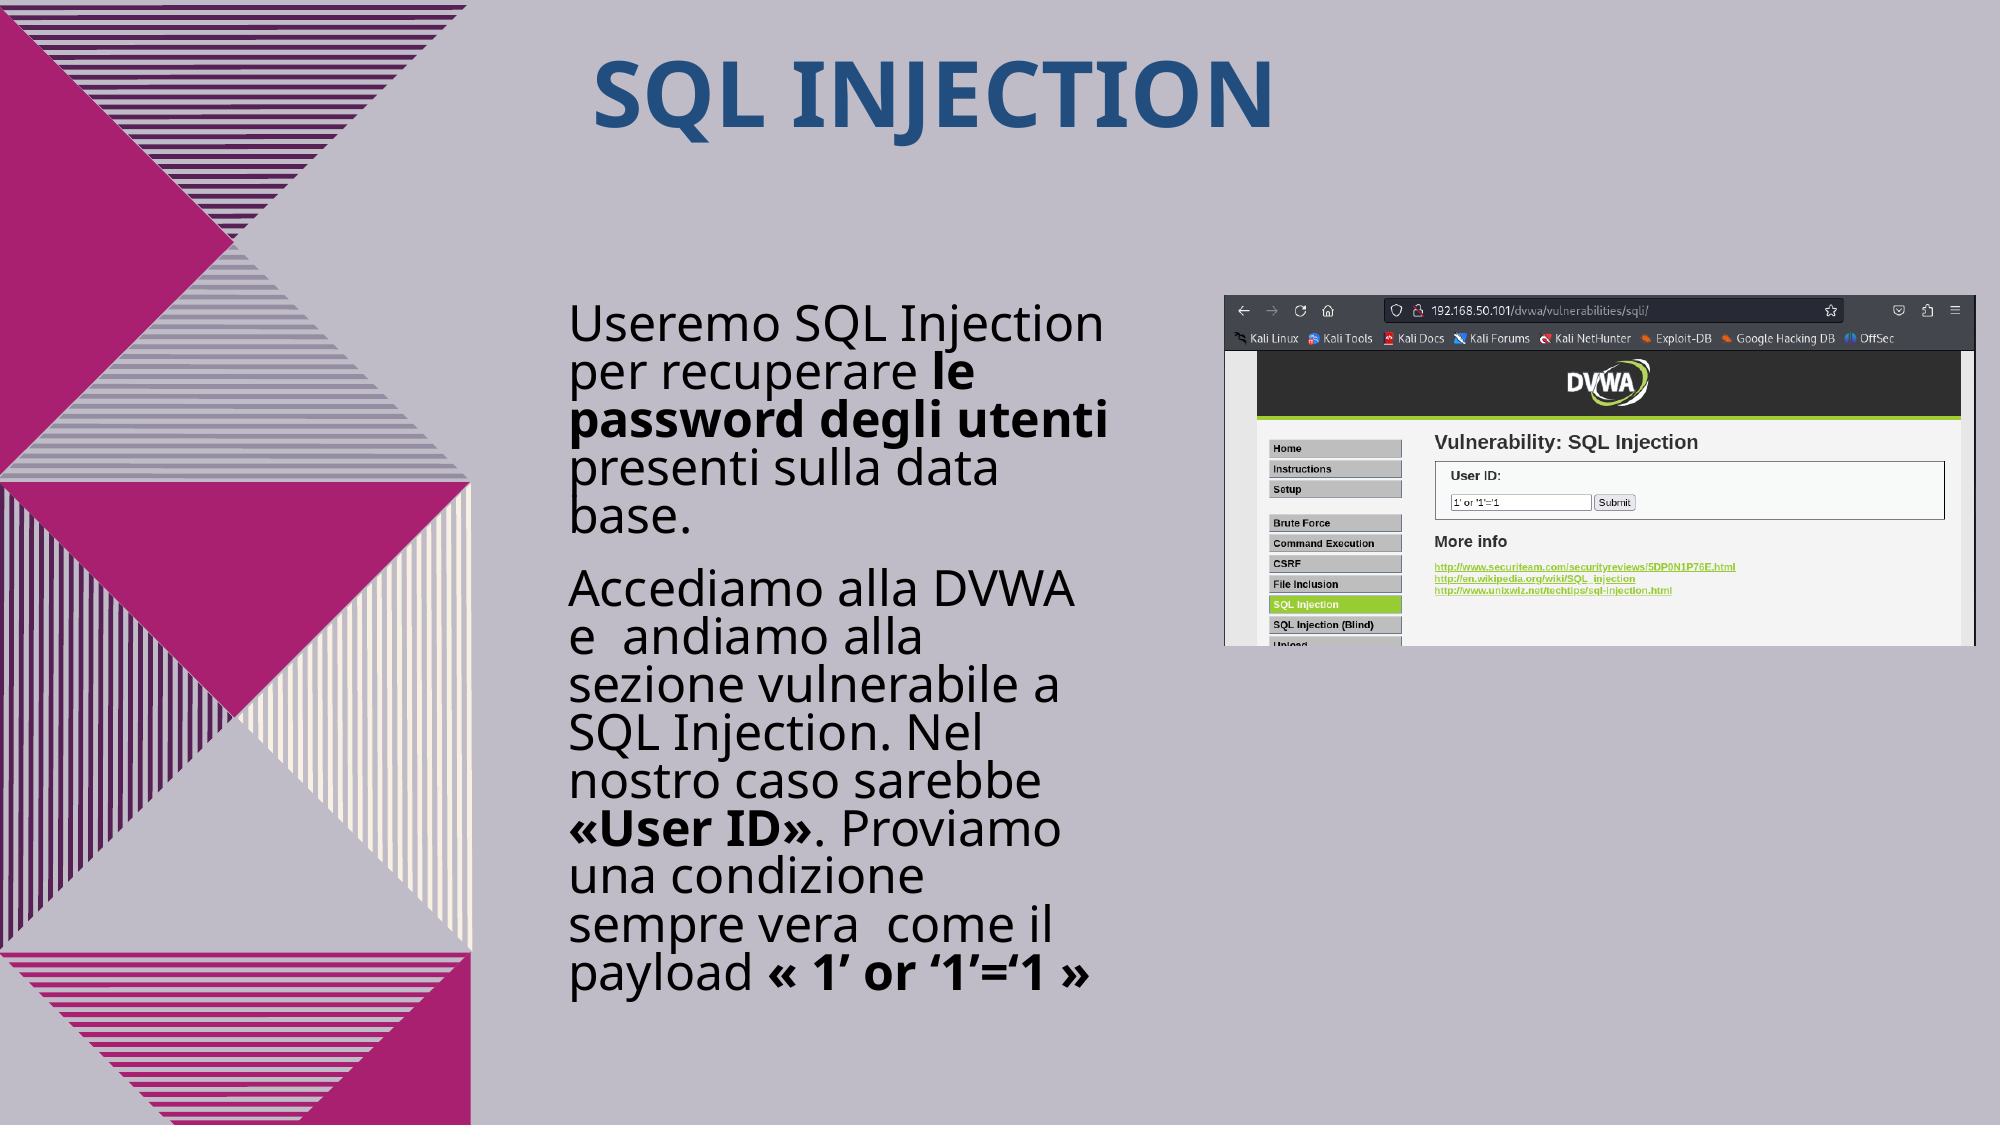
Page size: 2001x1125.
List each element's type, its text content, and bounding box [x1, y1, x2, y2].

title SQL INJECTION [577, 40, 1872, 218]
list Useremo SQL Injection per recuperare le password degli utenti presenti sulla data base. Accediamo alla DVWA e andiamo alla sezione vulnerabile a SQL Injection. Nel nostro caso sarebbe «User ID». Proviamo una condizione sempre vera come il payload « 1’ or ‘1’=‘1 » [553, 295, 1128, 1085]
picture [1224, 295, 1976, 646]
